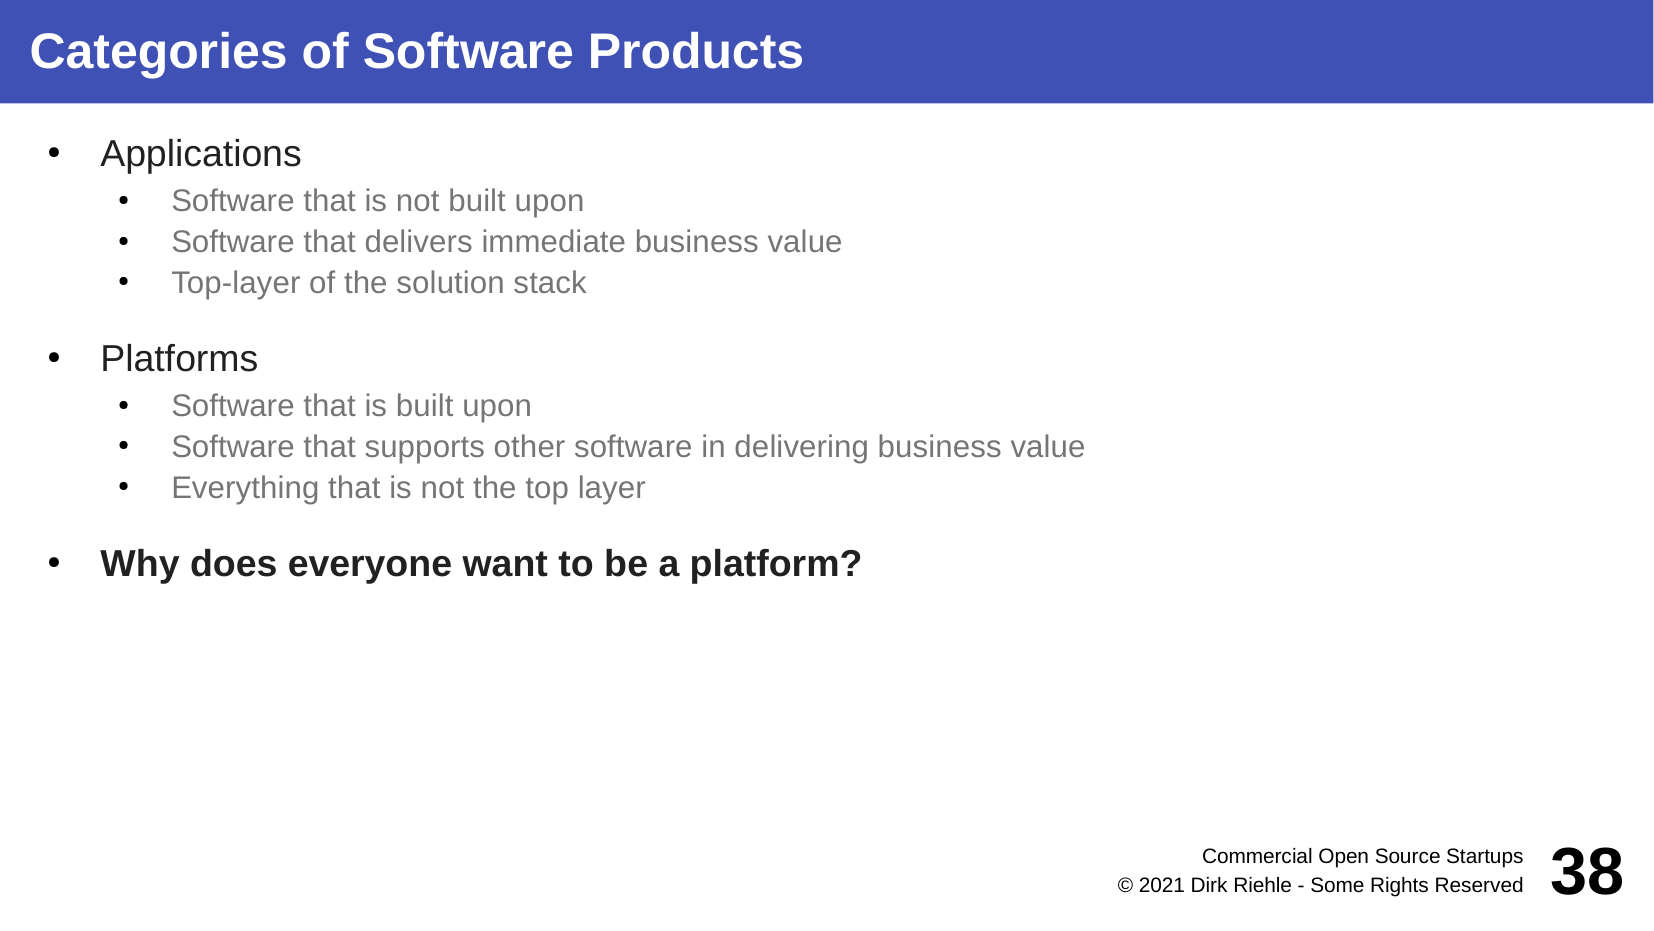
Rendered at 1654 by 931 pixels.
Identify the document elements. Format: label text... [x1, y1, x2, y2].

list Applications Software that is not built upon Software that delivers immediate business value Top-layer of the solution stack Platforms Software that is built upon Software that supports other software in delivering business value Everything that is not the top layer Why does everyone want to be a platform? [29, 132, 1625, 813]
title Categories of Software Products [0, 0, 1654, 104]
